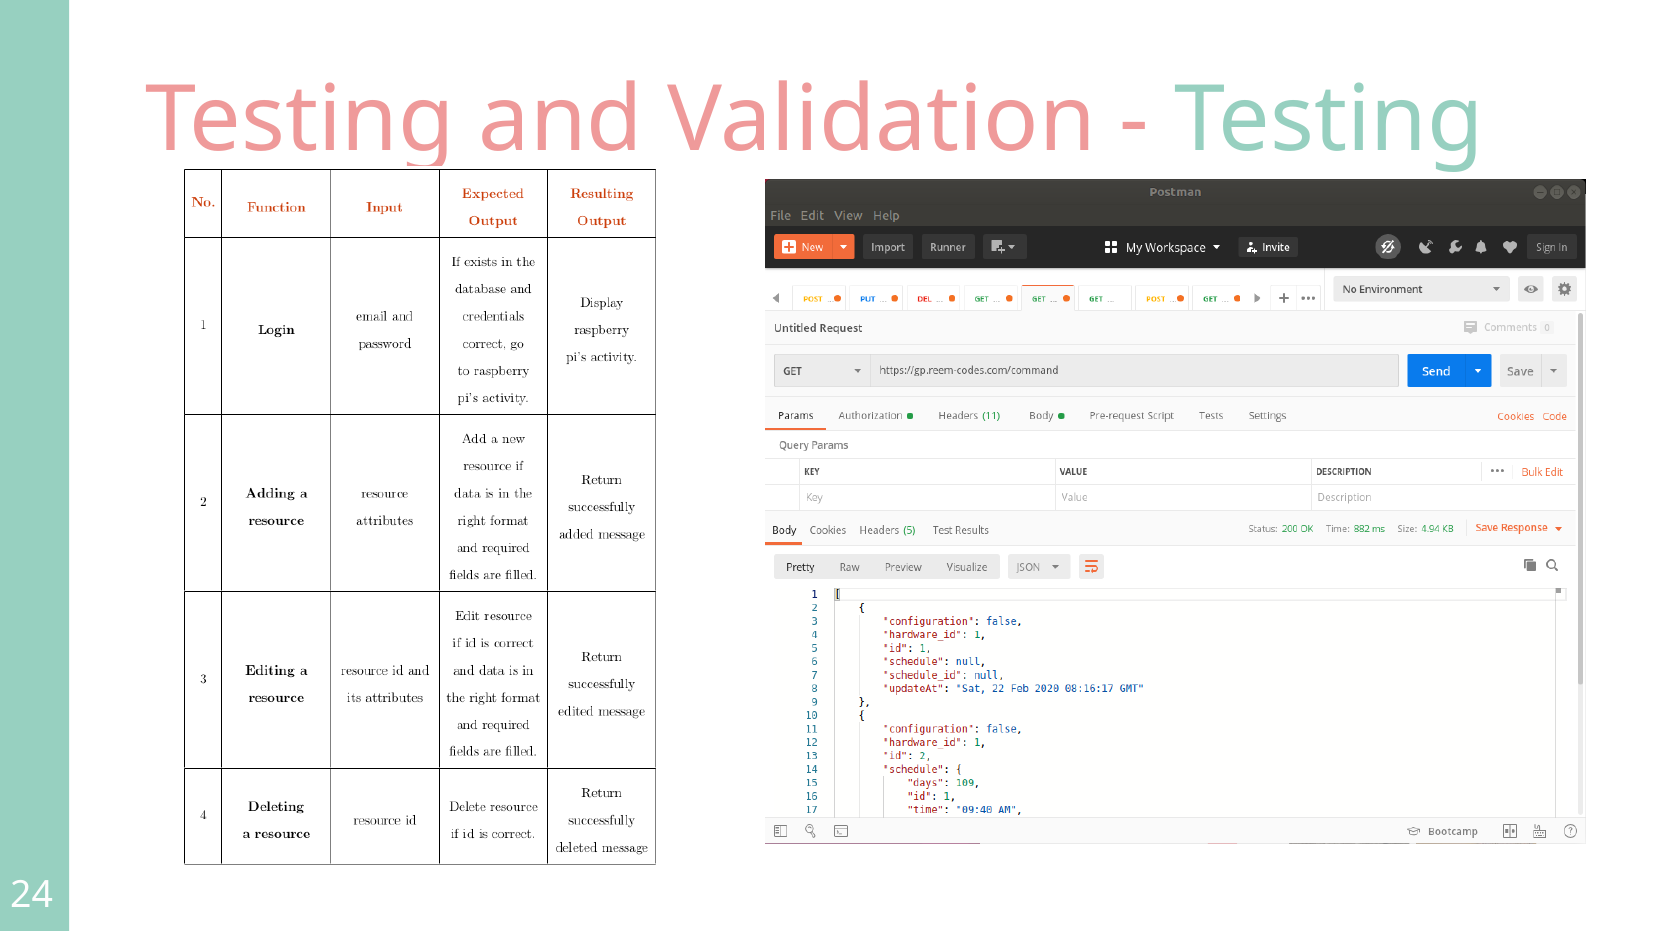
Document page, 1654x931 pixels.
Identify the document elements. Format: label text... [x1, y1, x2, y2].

title Testing and Validation - Testing [82, 37, 1571, 193]
picture [765, 179, 1586, 844]
text_box <number> [0, 860, 132, 931]
text_box [0, 0, 70, 860]
picture [180, 166, 661, 871]
